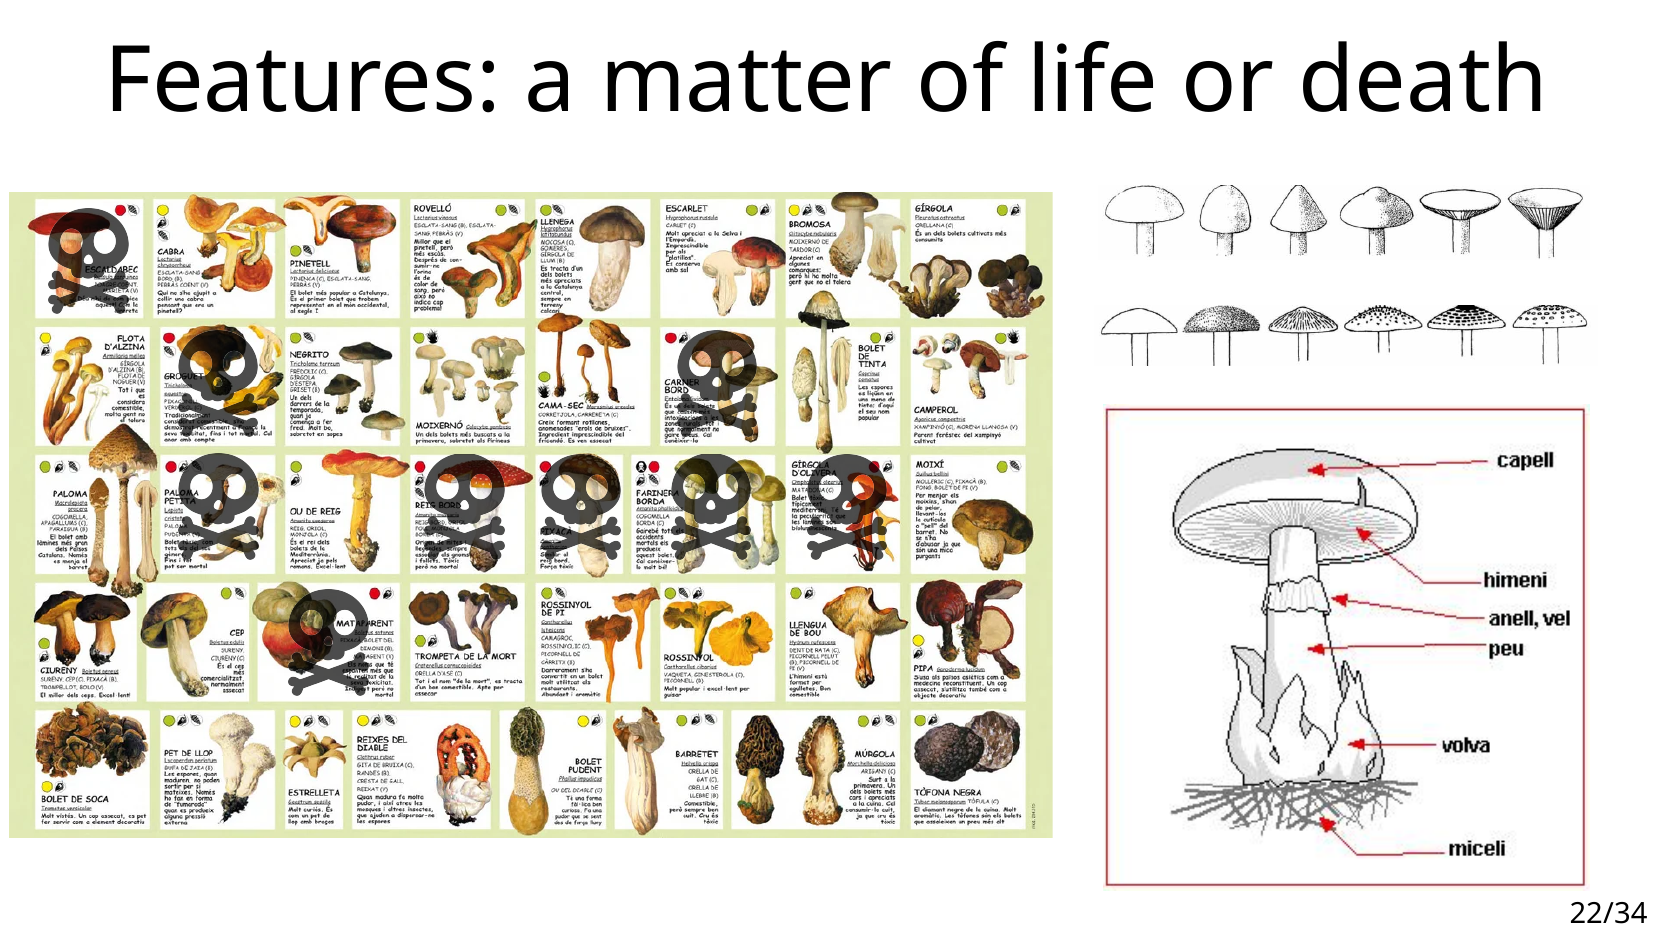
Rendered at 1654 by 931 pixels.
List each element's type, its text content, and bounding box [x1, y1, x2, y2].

picture [1094, 305, 1598, 366]
picture [9, 192, 1053, 838]
picture [1098, 185, 1590, 260]
title Features: a matter of life or death [82, 1, 1571, 151]
picture [1103, 404, 1590, 891]
